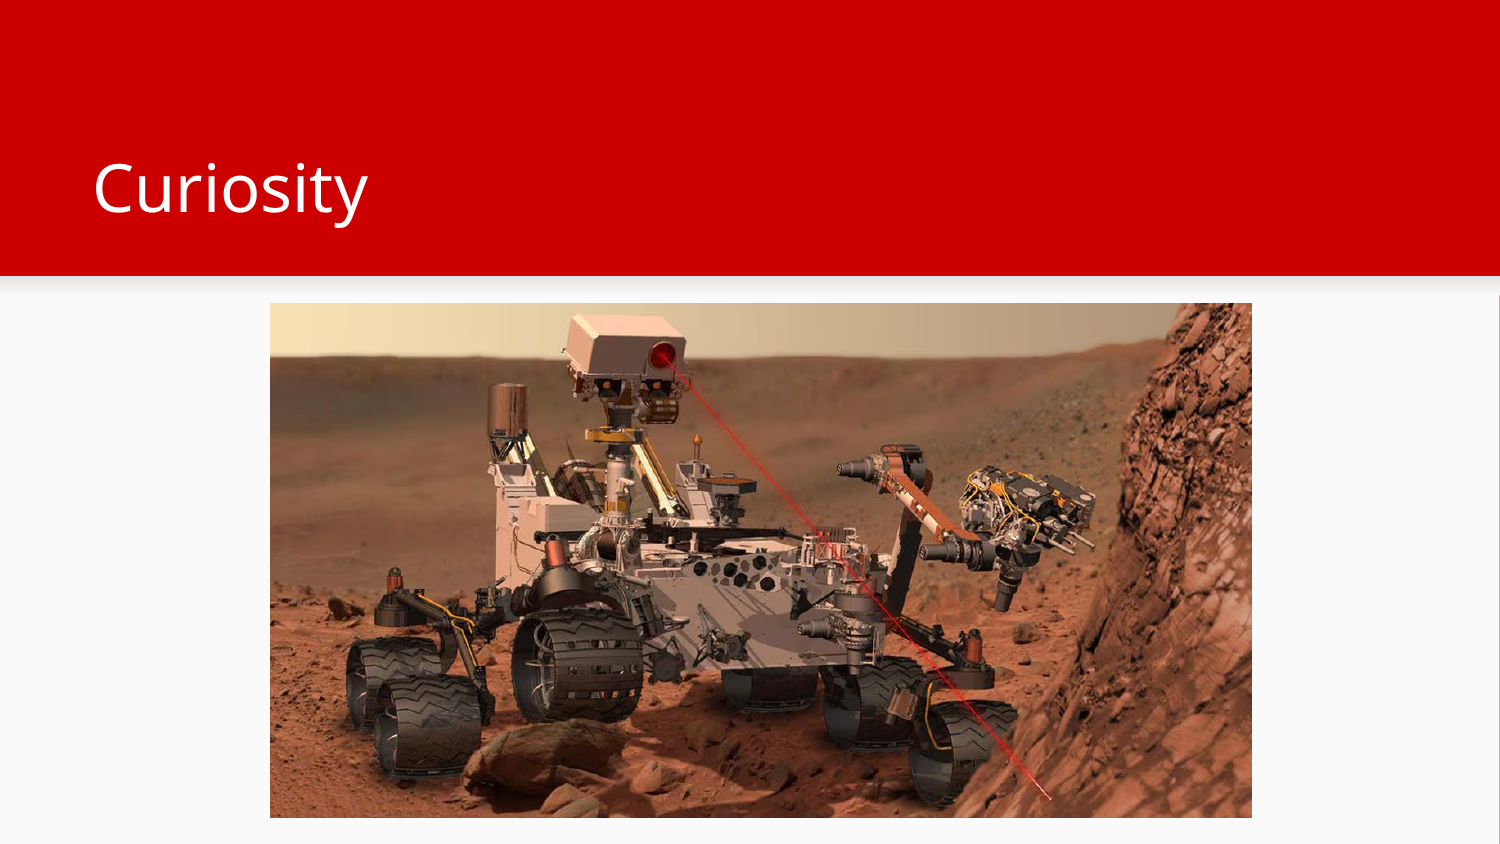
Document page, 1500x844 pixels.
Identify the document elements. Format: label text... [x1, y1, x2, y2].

picture [270, 303, 1252, 818]
title Curiosity [77, 121, 1427, 248]
